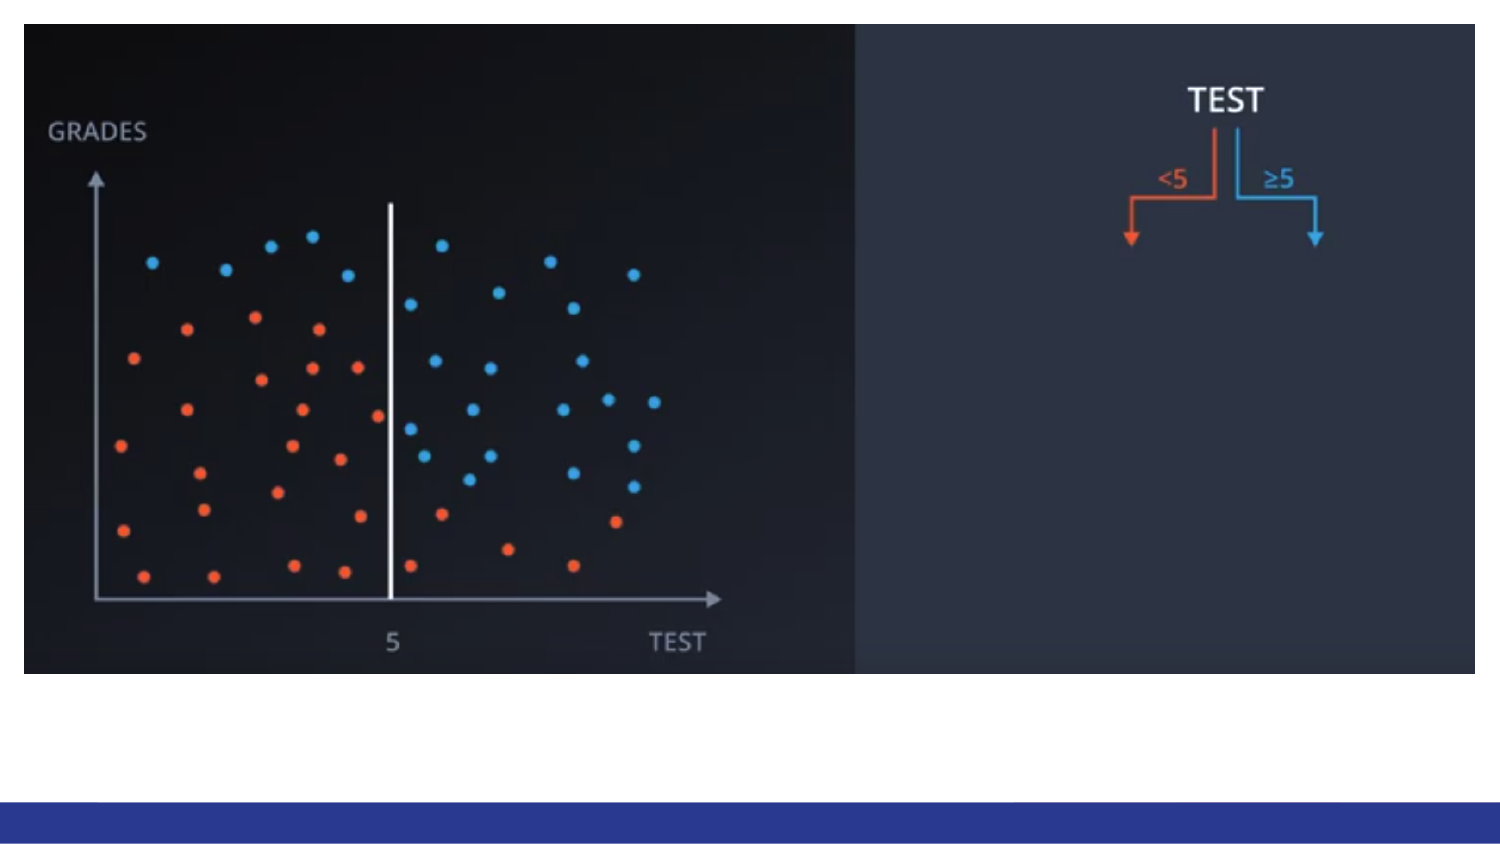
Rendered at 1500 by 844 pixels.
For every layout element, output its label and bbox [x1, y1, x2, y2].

text_box [97, 638, 1500, 803]
picture [24, 24, 1475, 674]
